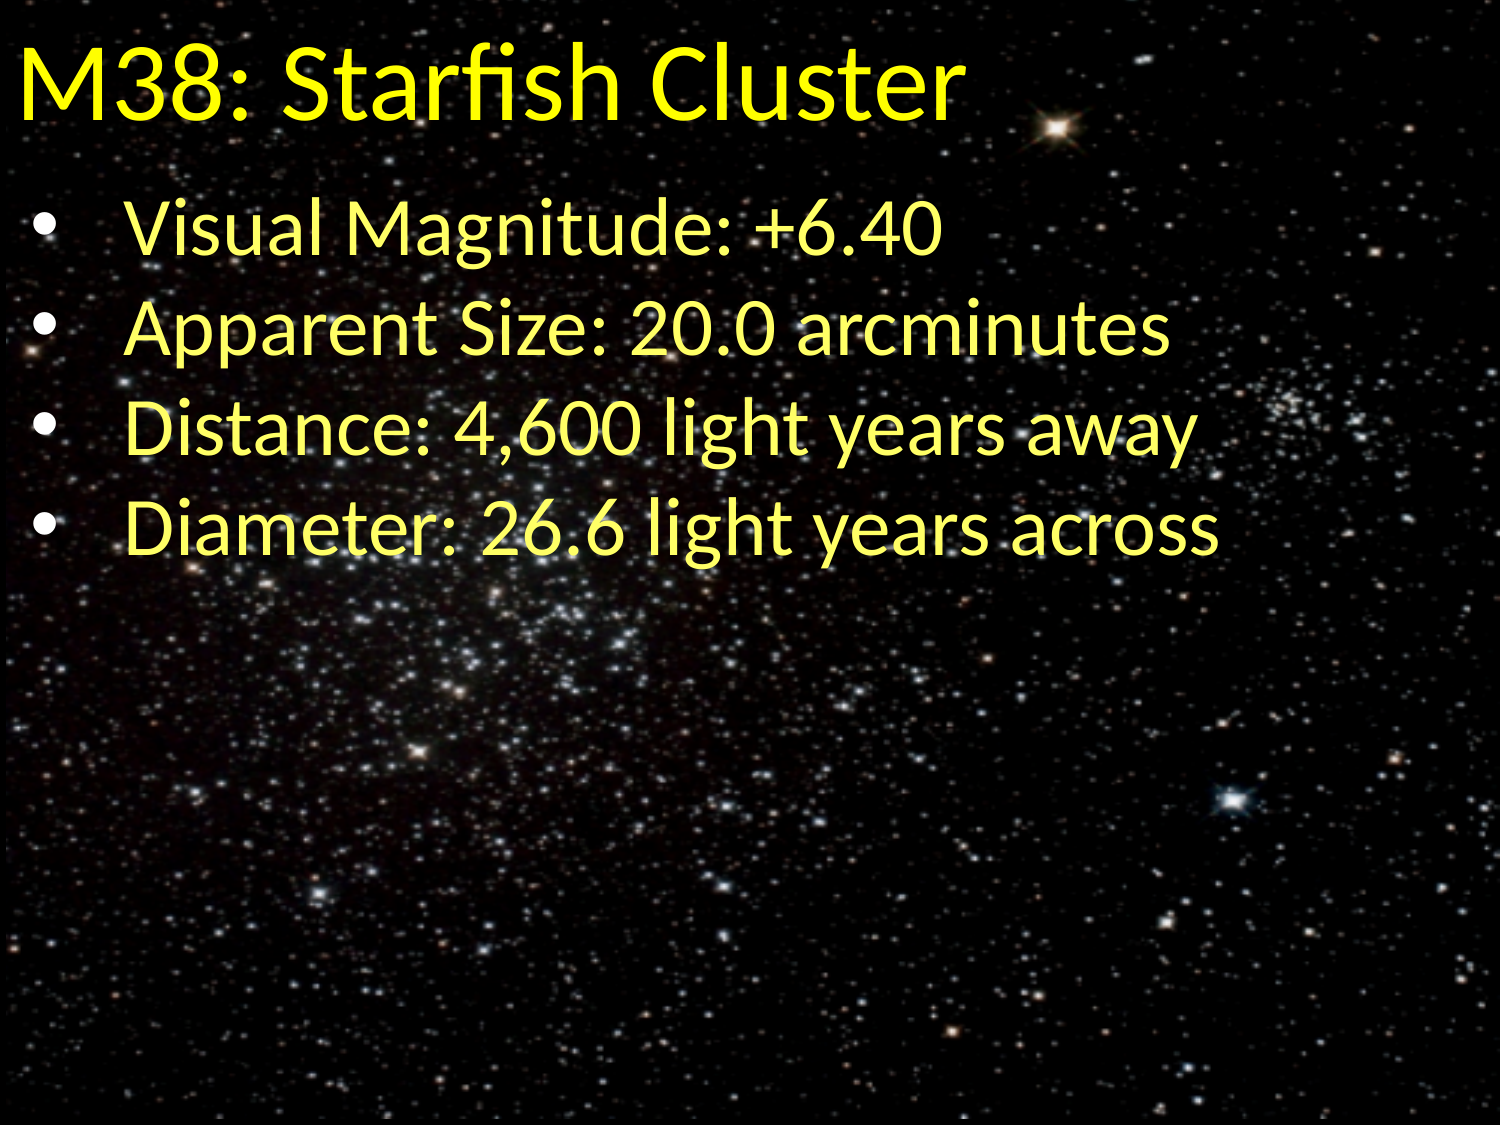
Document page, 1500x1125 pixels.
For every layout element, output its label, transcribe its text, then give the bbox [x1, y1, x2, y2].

text_box Visual Magnitude: +6.40 Apparent Size: 20.0 arcminutes Distance: 4,600 light years away Diameter: 26.6 light years across [15, 164, 1450, 585]
text_box M38: Starfish Cluster [0, 0, 1375, 152]
picture [6, 0, 1500, 1119]
